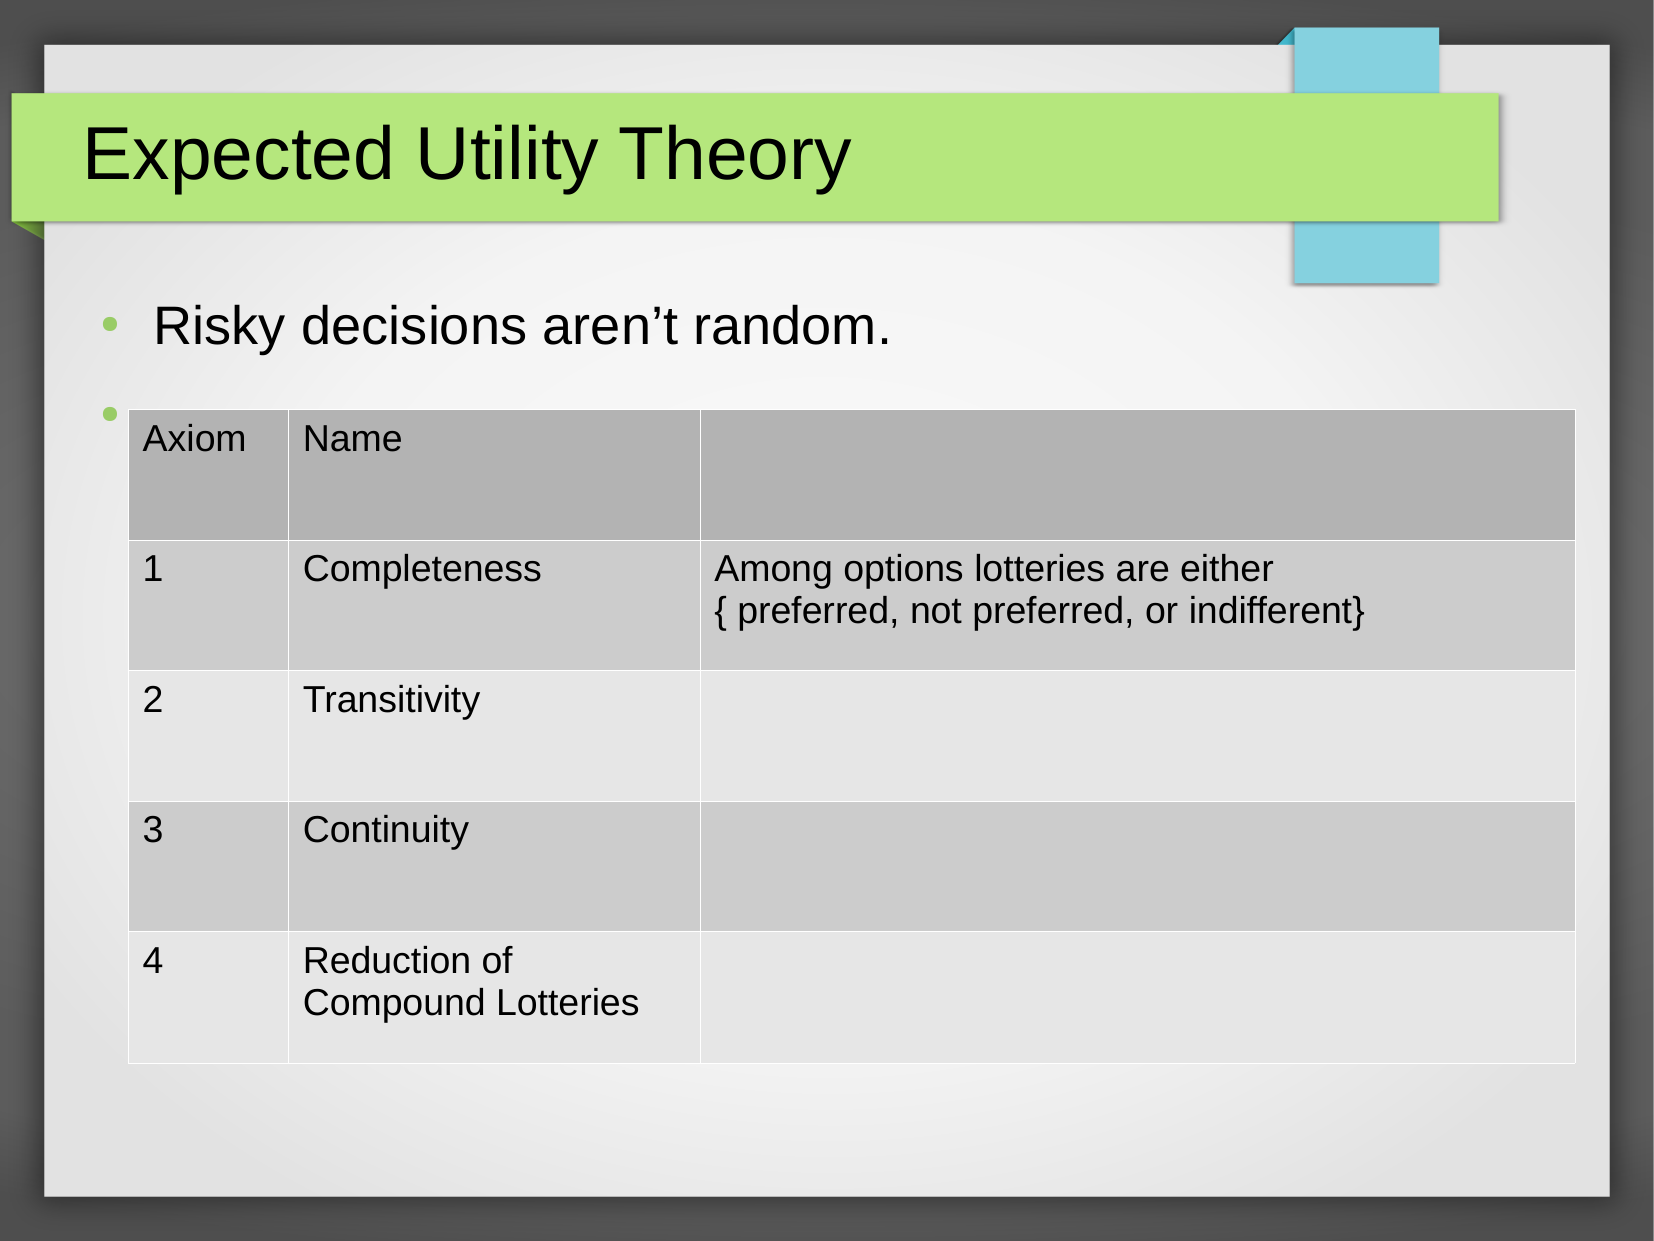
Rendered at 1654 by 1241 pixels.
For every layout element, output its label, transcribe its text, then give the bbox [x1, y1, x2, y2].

list Risky decisions aren’t random. [82, 295, 1571, 1015]
table_header Axiom [129, 410, 288, 540]
table_cell Among options lotteries are either { preferred, not preferred, or indifferent} [701, 541, 1575, 670]
table_cell Completeness [289, 541, 700, 670]
table_cell 2 [129, 671, 288, 801]
table_cell 1 [129, 541, 288, 670]
table_cell [701, 932, 1575, 1063]
table_header Name [289, 410, 700, 540]
table_cell [701, 802, 1575, 931]
table_cell 4 [129, 932, 288, 1063]
title Expected Utility Theory [82, 94, 1264, 213]
table_header [701, 410, 1575, 540]
table_cell [701, 671, 1575, 801]
table_cell Transitivity [289, 671, 700, 801]
table_cell Reduction of Compound Lotteries [289, 932, 700, 1063]
picture [0, 0, 1654, 1241]
table_cell 3 [129, 802, 288, 931]
table_cell Continuity [289, 802, 700, 931]
